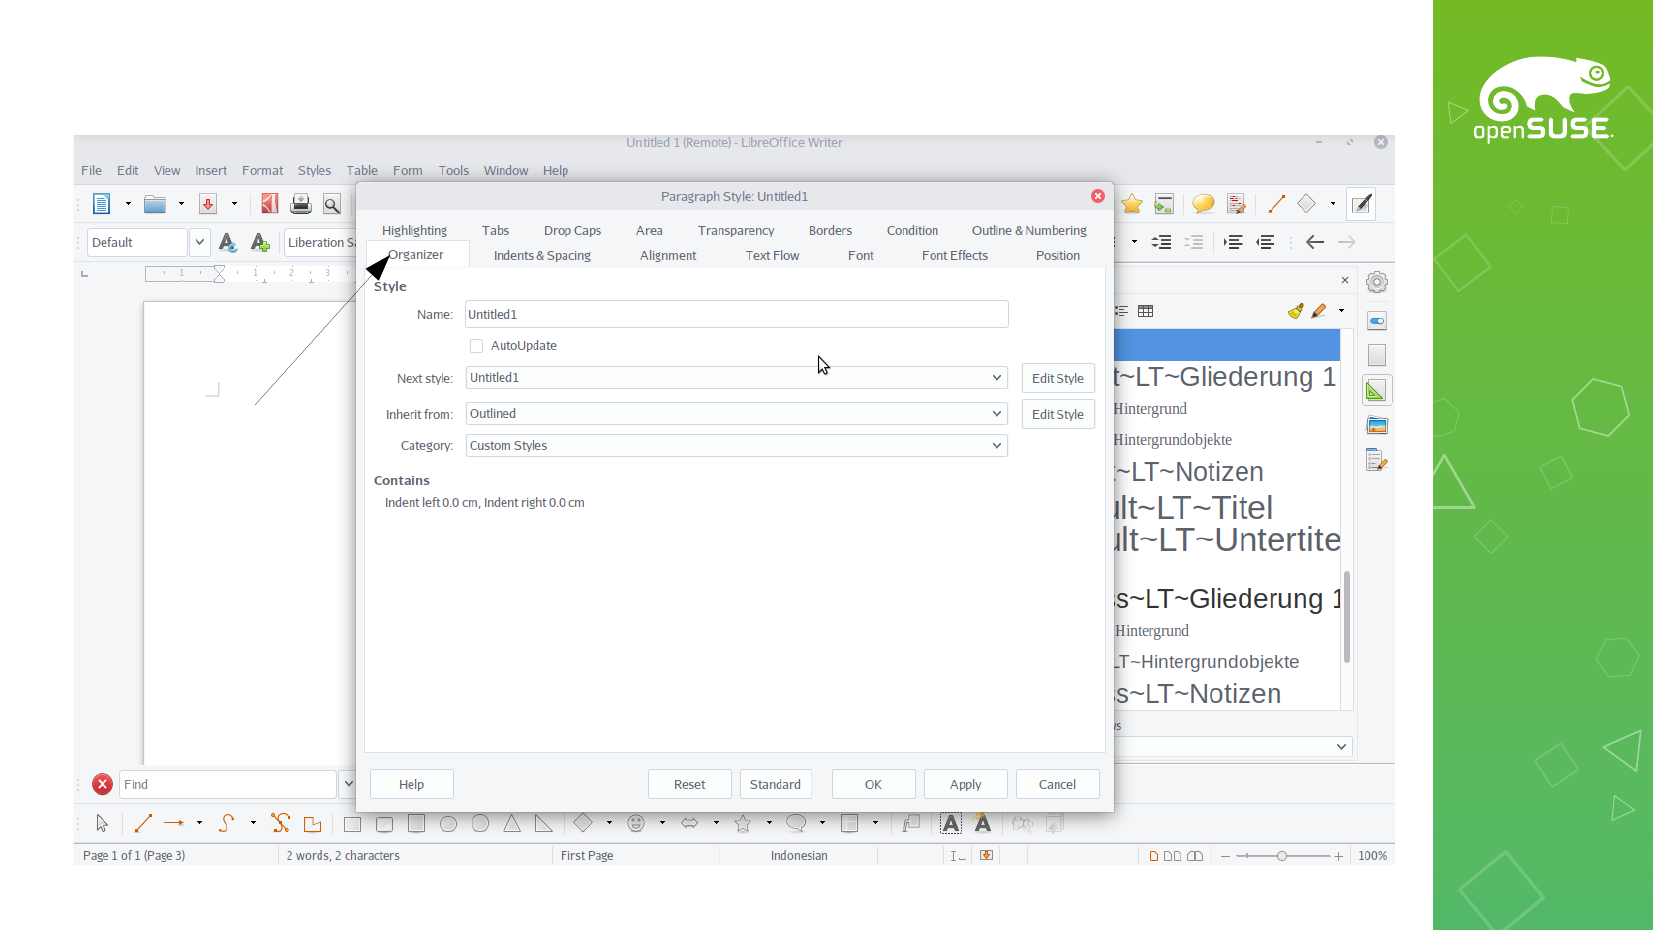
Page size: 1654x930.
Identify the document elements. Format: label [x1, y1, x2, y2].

picture [73, 134, 1396, 865]
